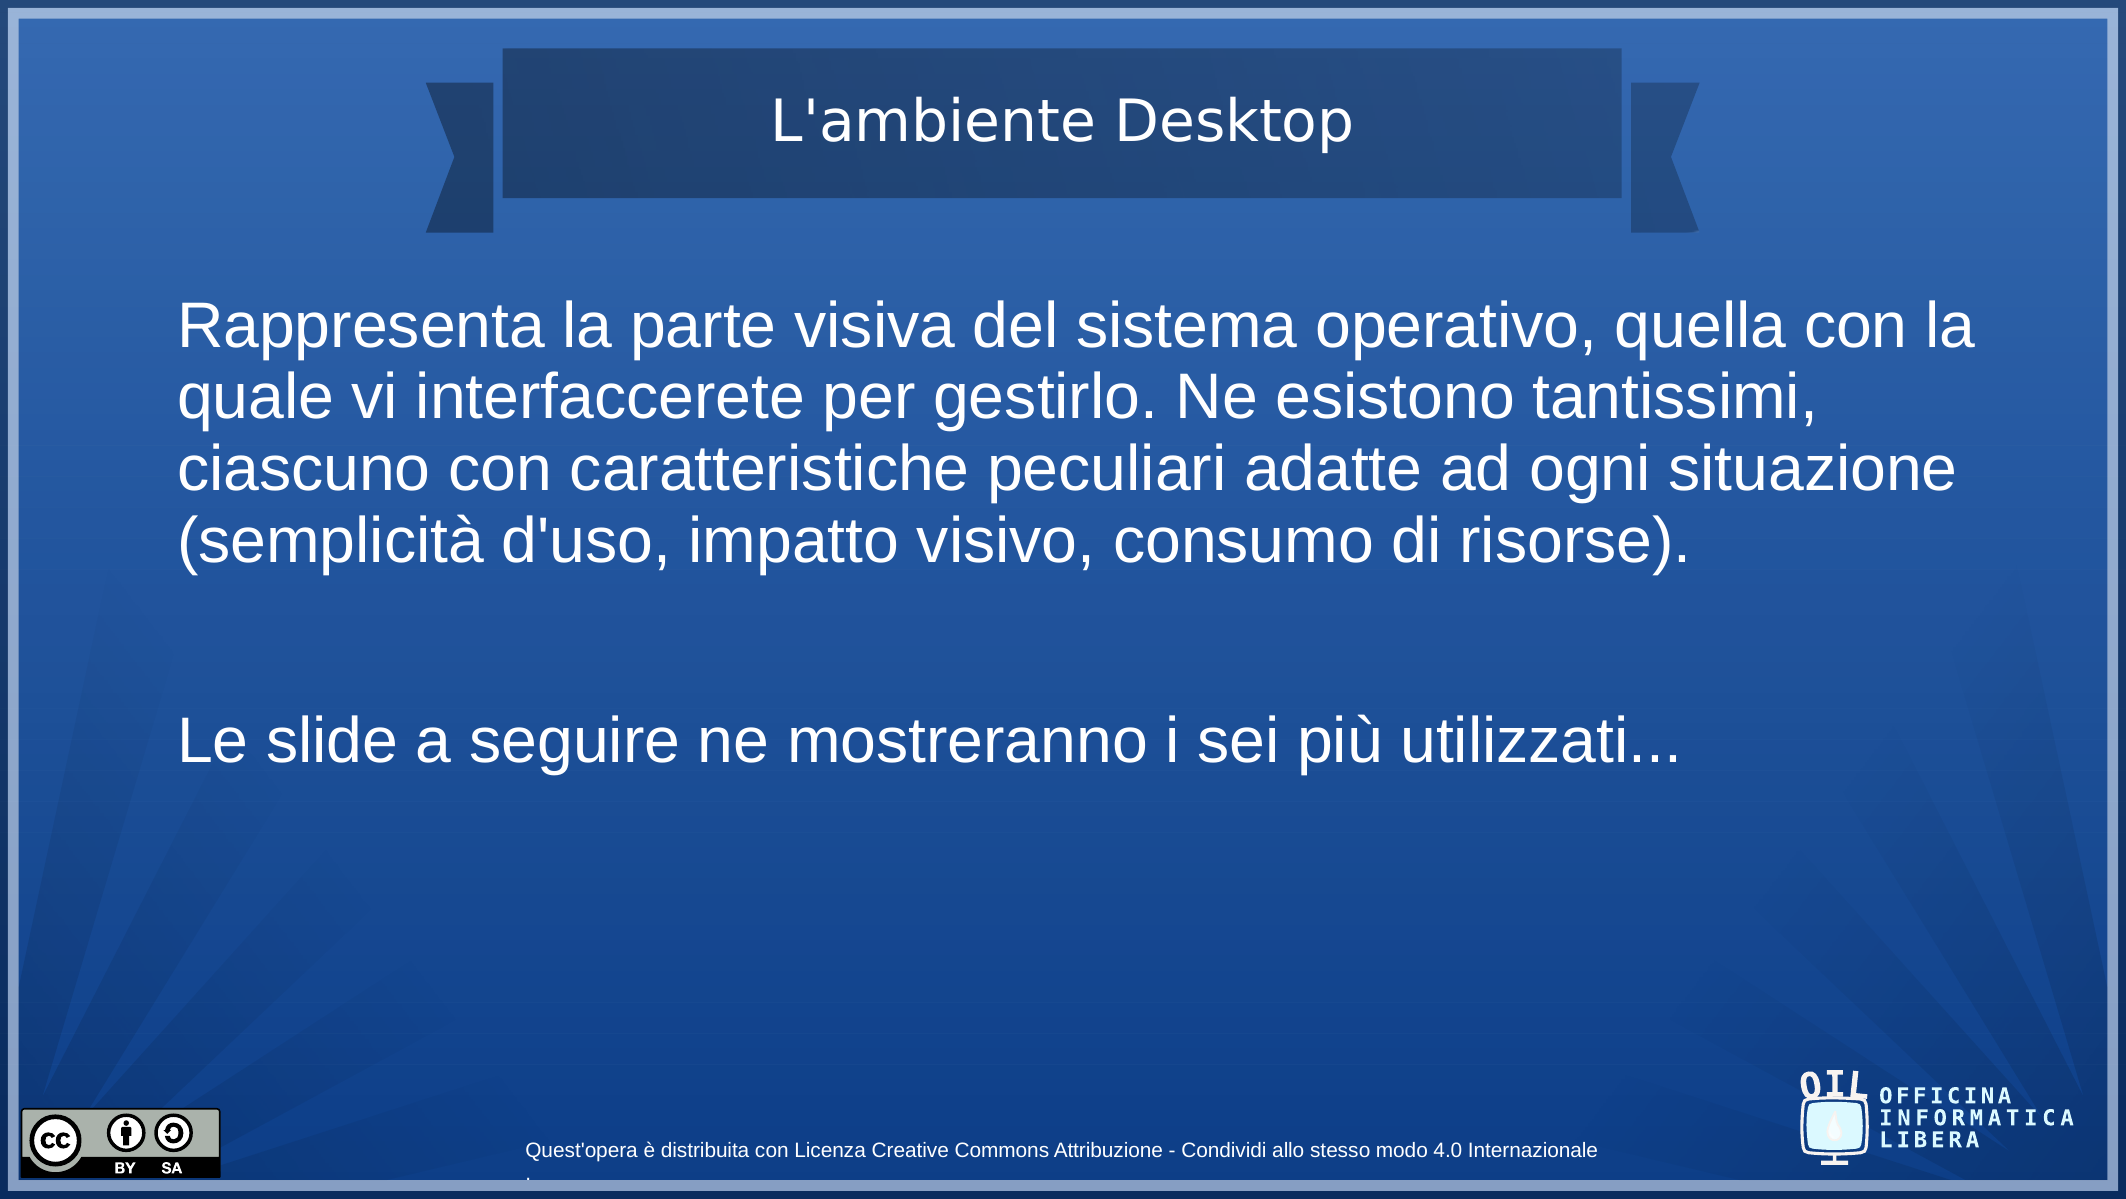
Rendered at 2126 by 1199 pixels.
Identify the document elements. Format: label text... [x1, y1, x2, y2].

list Rappresenta la parte visiva del sistema operativo, quella con la quale vi interfaccerete per gestirlo. Ne esistono tantissimi, ciascuno con caratteristiche peculiari adatte ad ogni situazione (semplicità d'uso, impatto visivo, consumo di risorse). Le slide a seguire ne mostreranno i sei più utilizzati... [106, 289, 2020, 1199]
title L'ambiente Desktop [501, 45, 1625, 198]
picture [1720, 940, 2126, 1199]
picture [20, 1107, 221, 1178]
text_box Quest'opera è distribuita con Licenza Creative Commons Attribuzione - Condividi allo stesso modo 4.0 Internazionale. [510, 1131, 1619, 1193]
